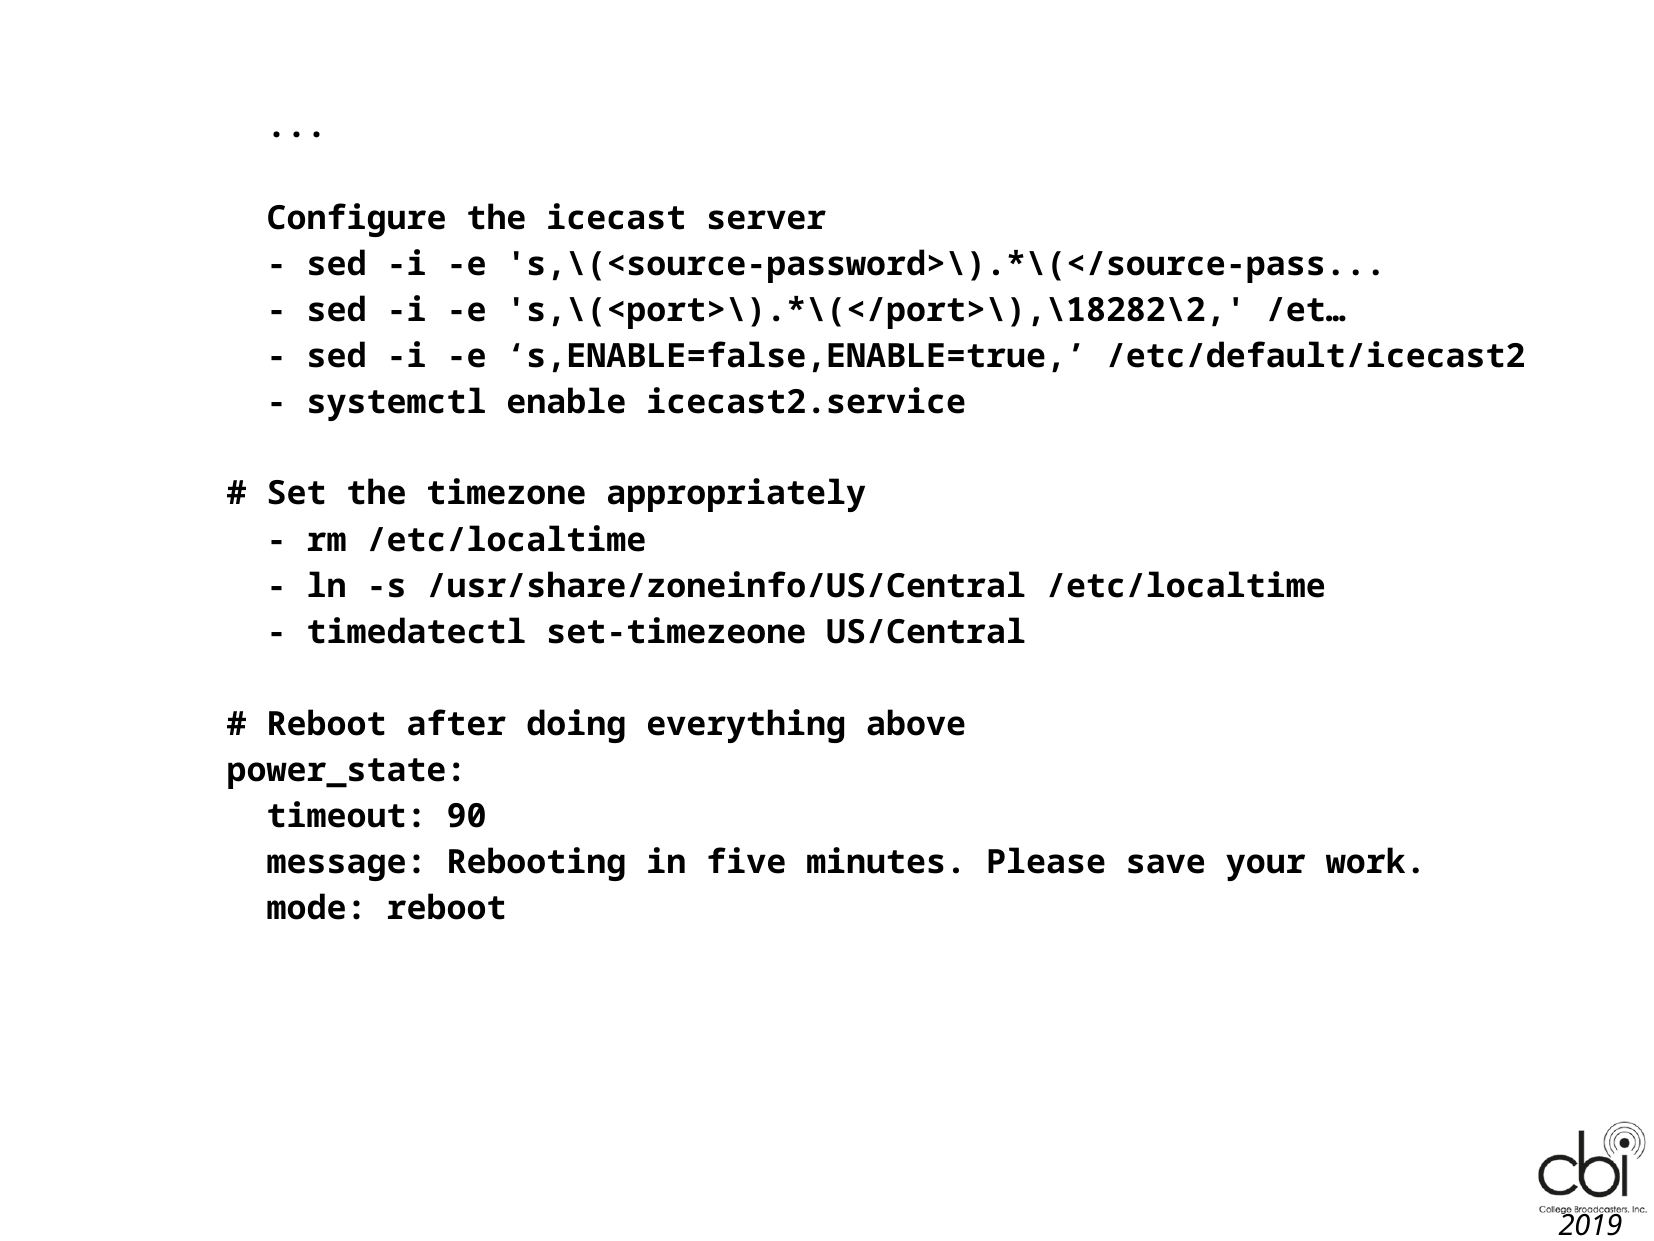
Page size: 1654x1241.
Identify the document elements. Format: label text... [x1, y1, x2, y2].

text_box ... Configure the icecast server - sed -i -e 's,\(<source-password>\).*\(</source-pass... - sed -i -e 's,\(<port>\).*\(</port>\),\18282\2,' /et… - sed -i -e ‘s,ENABLE=false,ENABLE=true,’ /etc/default/icecast2 - systemctl enable icecast2.service # Set the timezone appropriately - rm /etc/localtime - ln -s /usr/share/zoneinfo/US/Central /etc/localtime - timedatectl set-timezeone US/Central # Reboot after doing everything above power_state: timeout: 90 message: Rebooting in five minutes. Please save your work. mode: reboot [211, 93, 1542, 745]
picture [1529, 1120, 1654, 1216]
